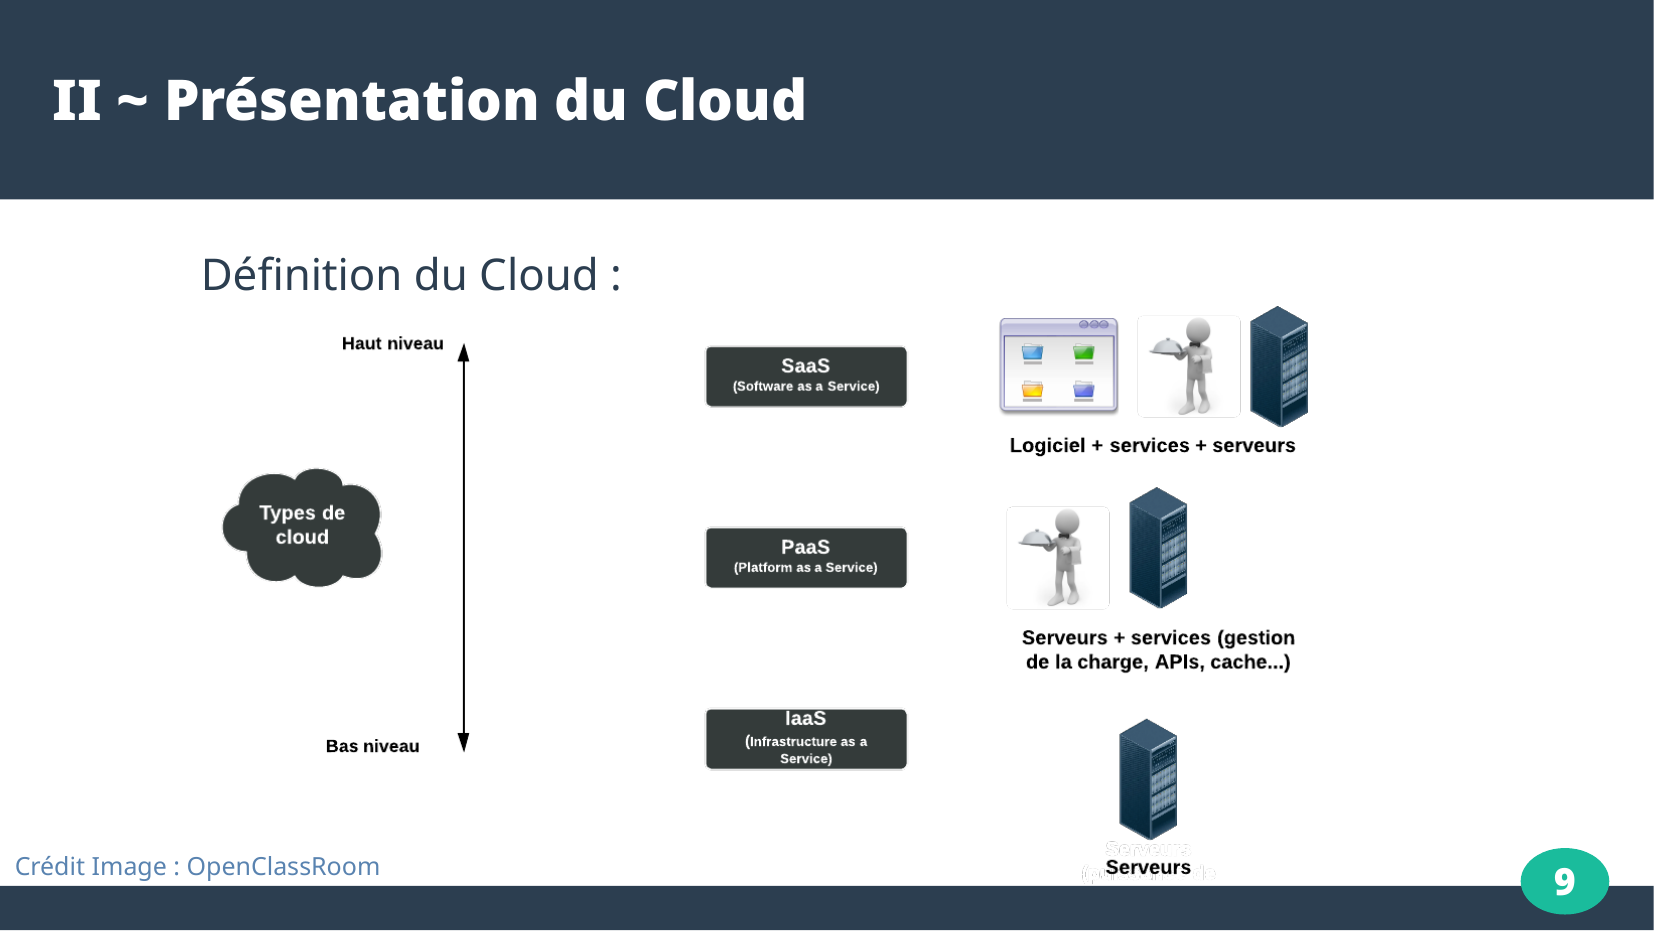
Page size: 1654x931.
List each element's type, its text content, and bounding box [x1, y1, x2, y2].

picture [197, 298, 1321, 886]
text_box Crédit Image : OpenClassRoom [0, 840, 436, 901]
title II ~ Présentation du Cloud [0, 39, 1621, 158]
list Définition du Cloud : [59, 243, 1595, 864]
